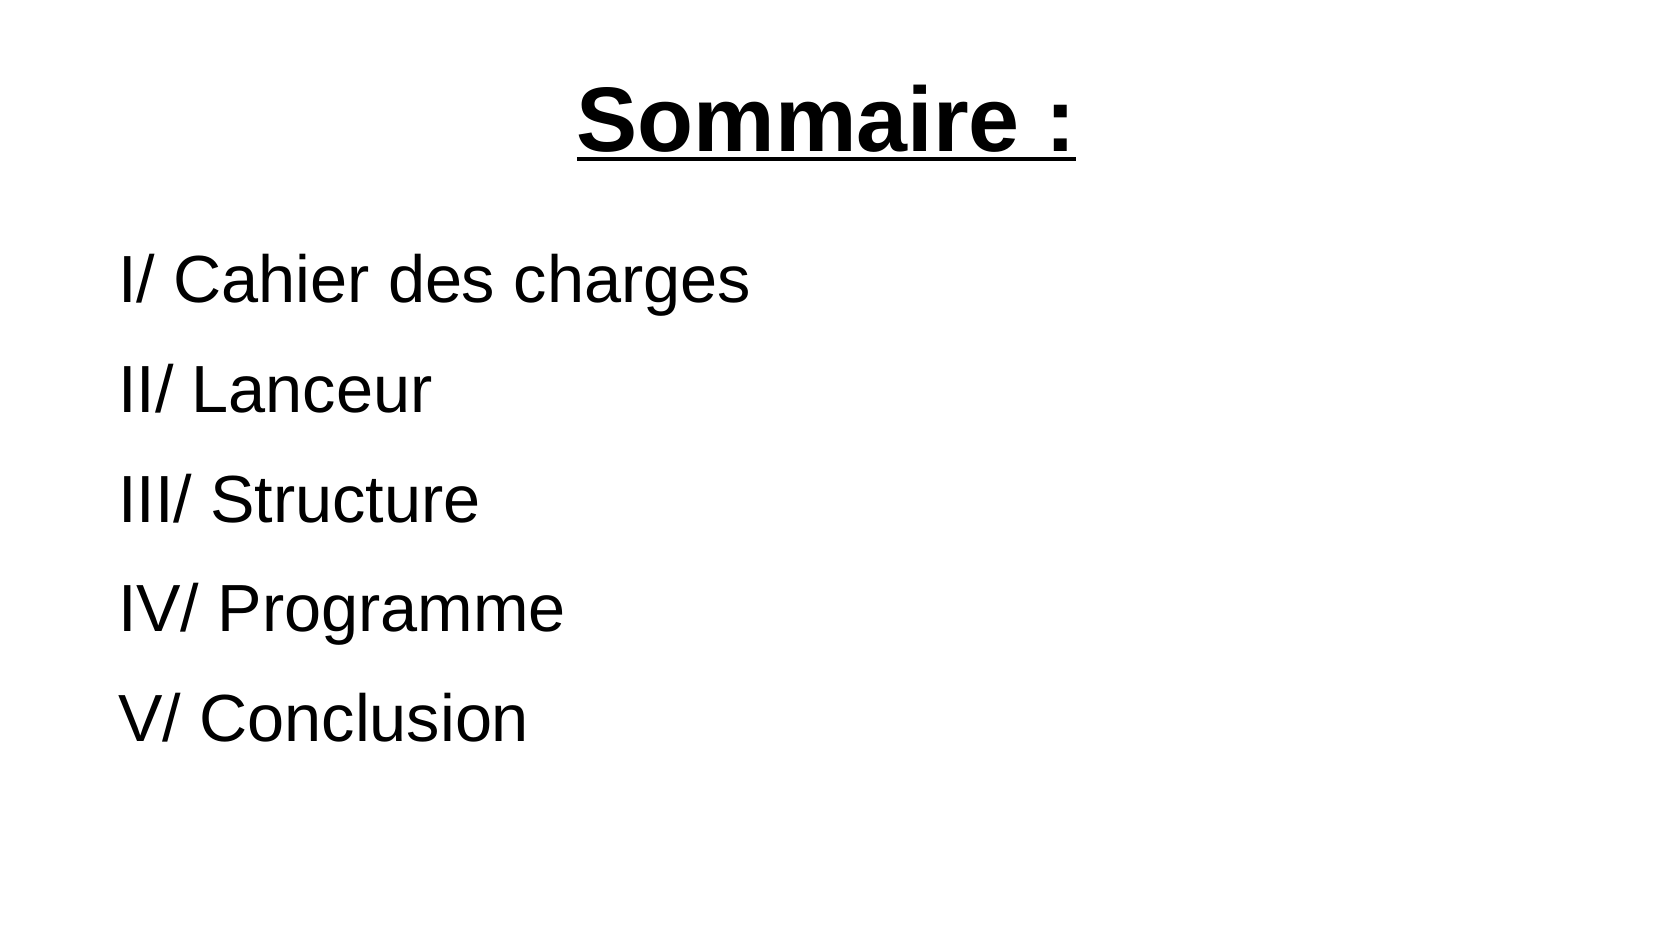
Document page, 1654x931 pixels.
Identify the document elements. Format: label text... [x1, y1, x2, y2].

list I/ Cahier des charges II/ Lanceur III/ Structure IV/ Programme V/ Conclusion [118, 236, 1607, 776]
title Sommaire : [82, 37, 1571, 193]
